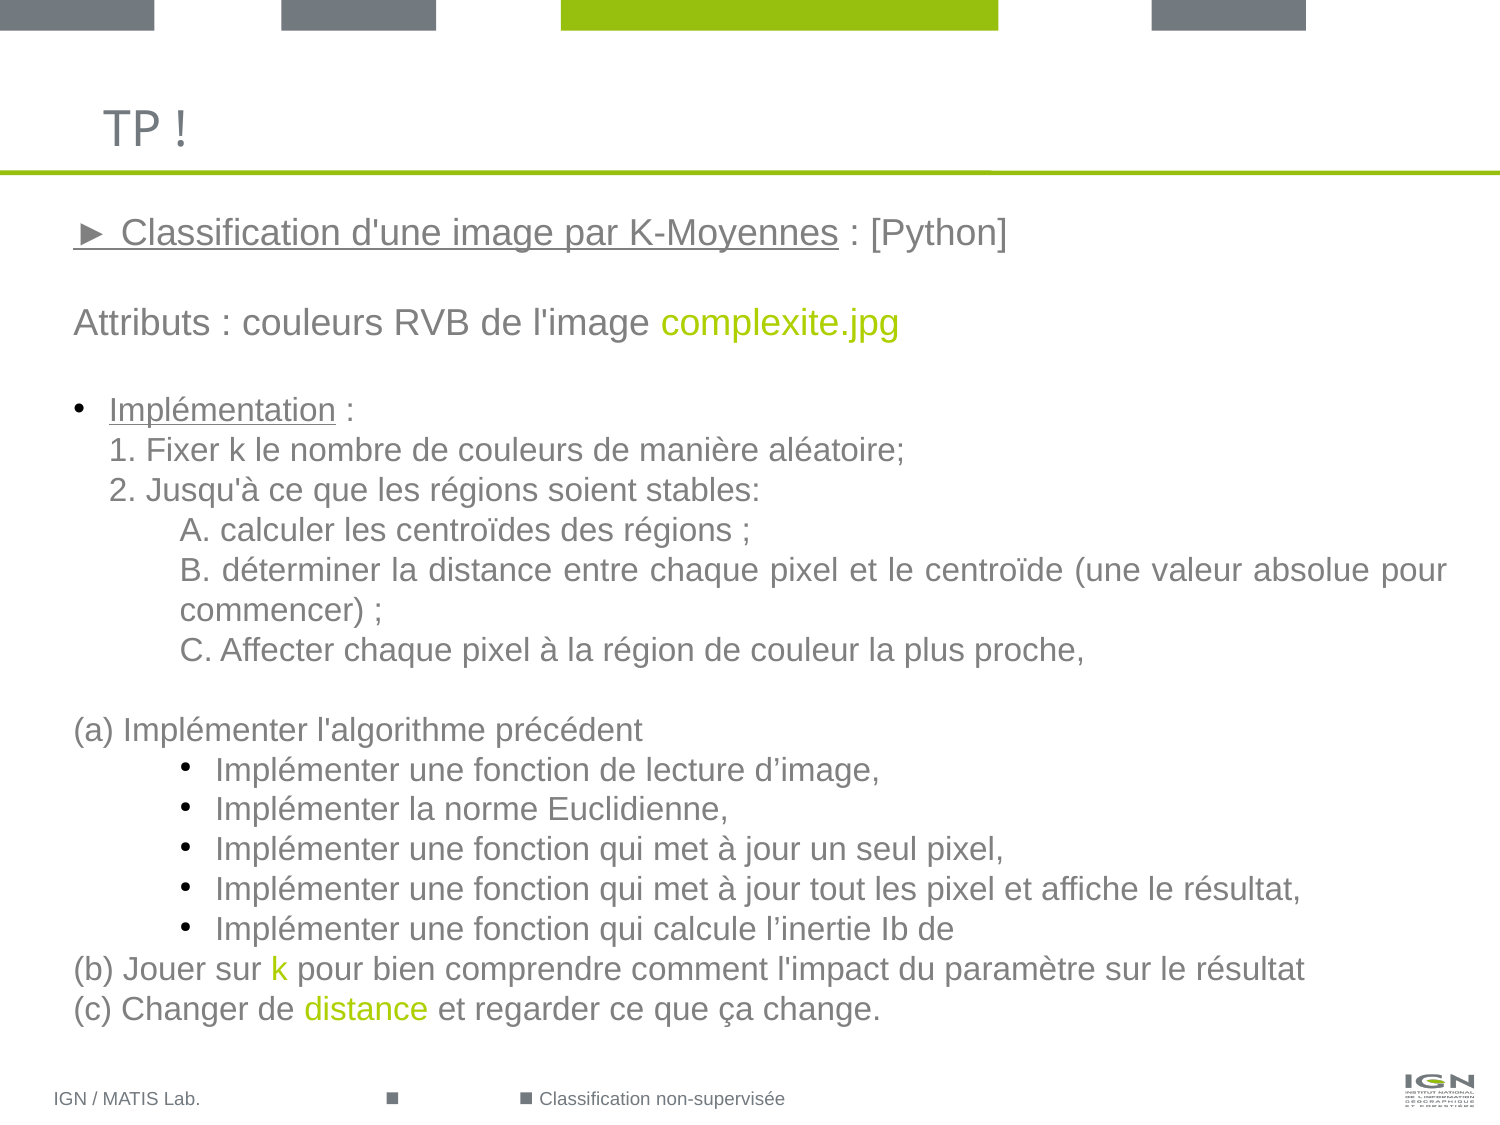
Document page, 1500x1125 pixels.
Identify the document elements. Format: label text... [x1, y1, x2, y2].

text_box Classification non-supervisée [524, 1067, 875, 1125]
text_box ► Classification d'une image par K-Moyennes : [Python] Attributs : couleurs RVB de l'image complexite.jpg Implémentation : 1. Fixer k le nombre de couleurs de manière aléatoire; 2. Jusqu'à ce que les régions soient stables: A. calculer les centroïdes des régions ; B. déterminer la distance entre chaque pixel et le centroïde (une valeur absolue pour commencer) ; C. Affecter chaque pixel à la région de couleur la plus proche, (a) Implémenter l'algorithme précédent Implémenter une fonction de lecture d’image, Implémenter la norme Euclidienne, Implémenter une fonction qui met à jour un seul pixel, Implémenter une fonction qui met à jour tout les pixel et affiche le résultat, Implémenter une fonction qui calcule l’inertie Ib de (b) Jouer sur k pour bien comprendre comment l'impact du paramètre sur le résultat (c) Changer de distance et regarder ce que ça change. [58, 200, 1465, 1125]
text_box TP ! [53, 80, 1425, 173]
picture [1465, 1074, 1475, 1108]
text_box IGN / MATIS Lab. [39, 1067, 360, 1125]
